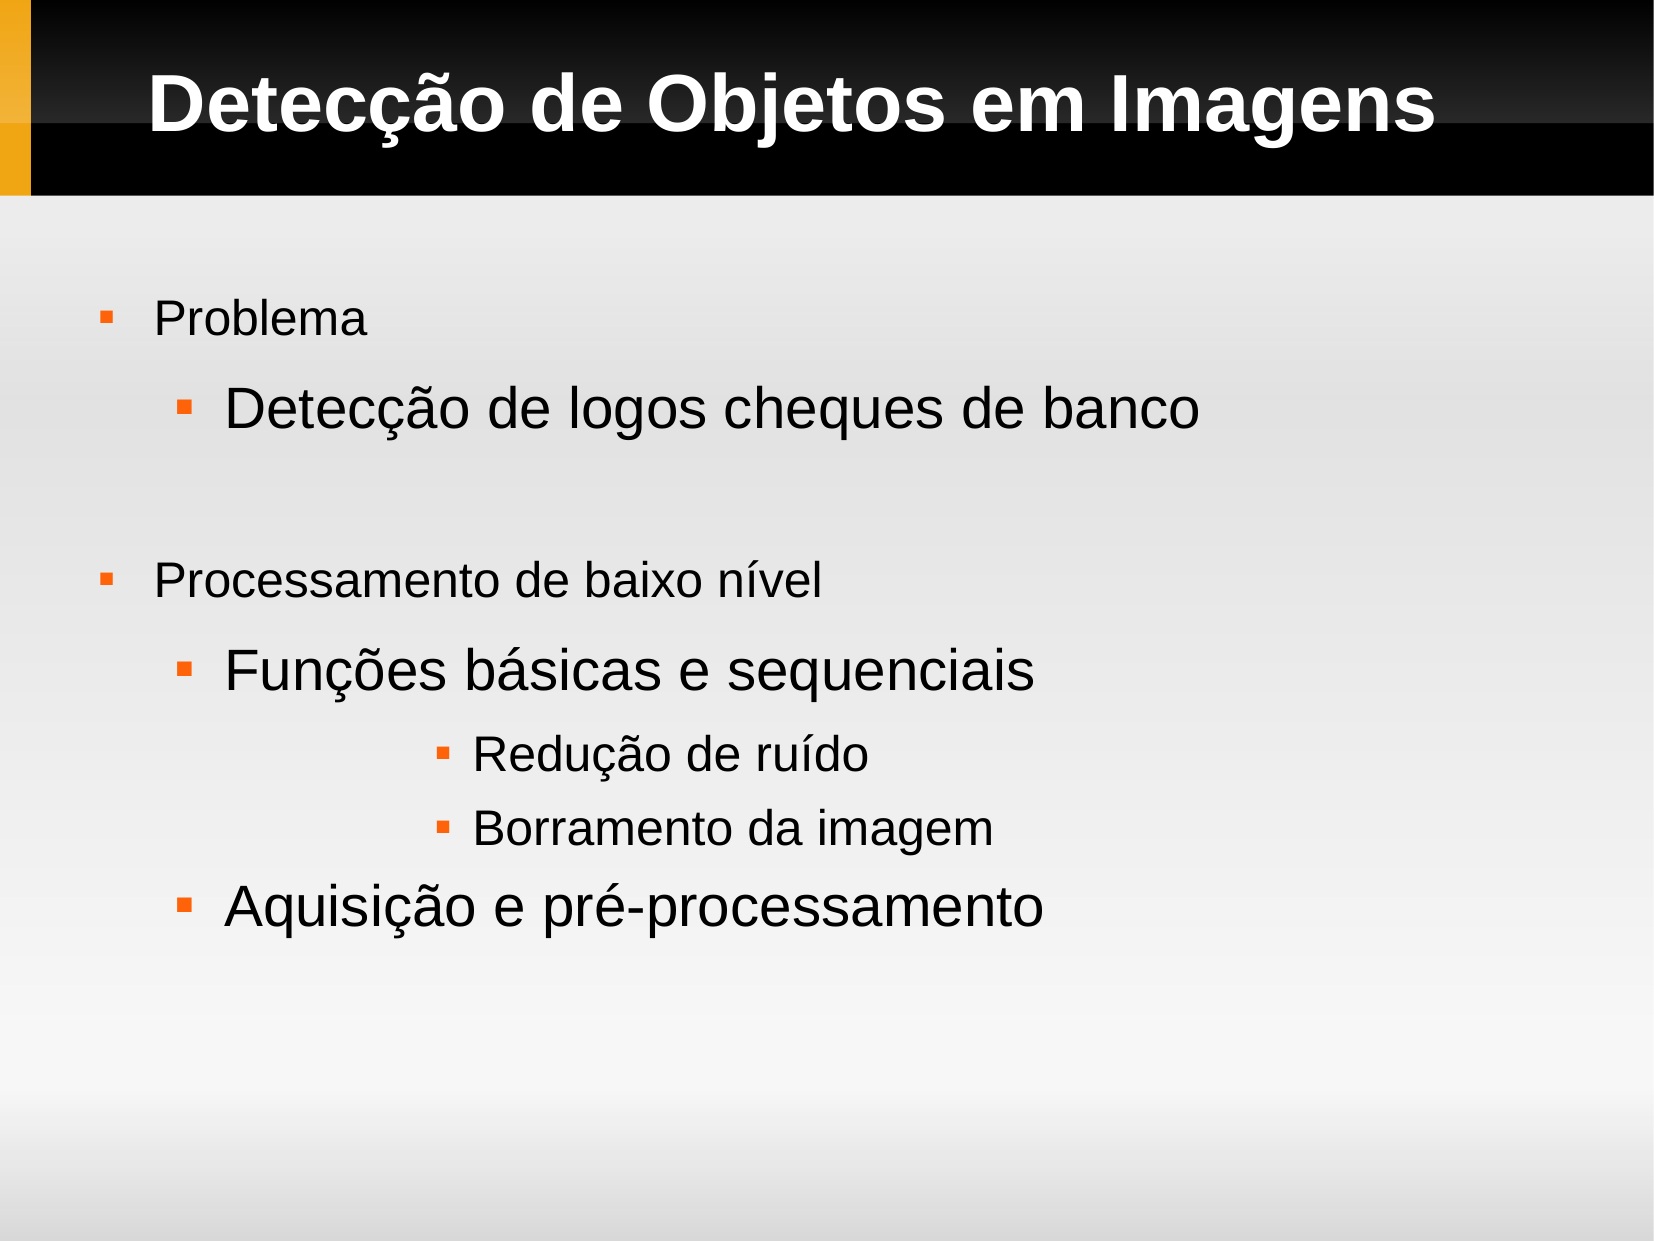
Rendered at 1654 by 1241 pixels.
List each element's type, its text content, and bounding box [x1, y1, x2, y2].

picture [0, 0, 1654, 1241]
list Problema Detecção de logos cheques de banco Processamento de baixo nível Funções básicas e sequenciais Redução de ruído Borramento da imagem Aquisição e pré-processamento [82, 290, 1571, 1109]
title Detecção de Objetos em Imagens [76, 0, 1565, 208]
